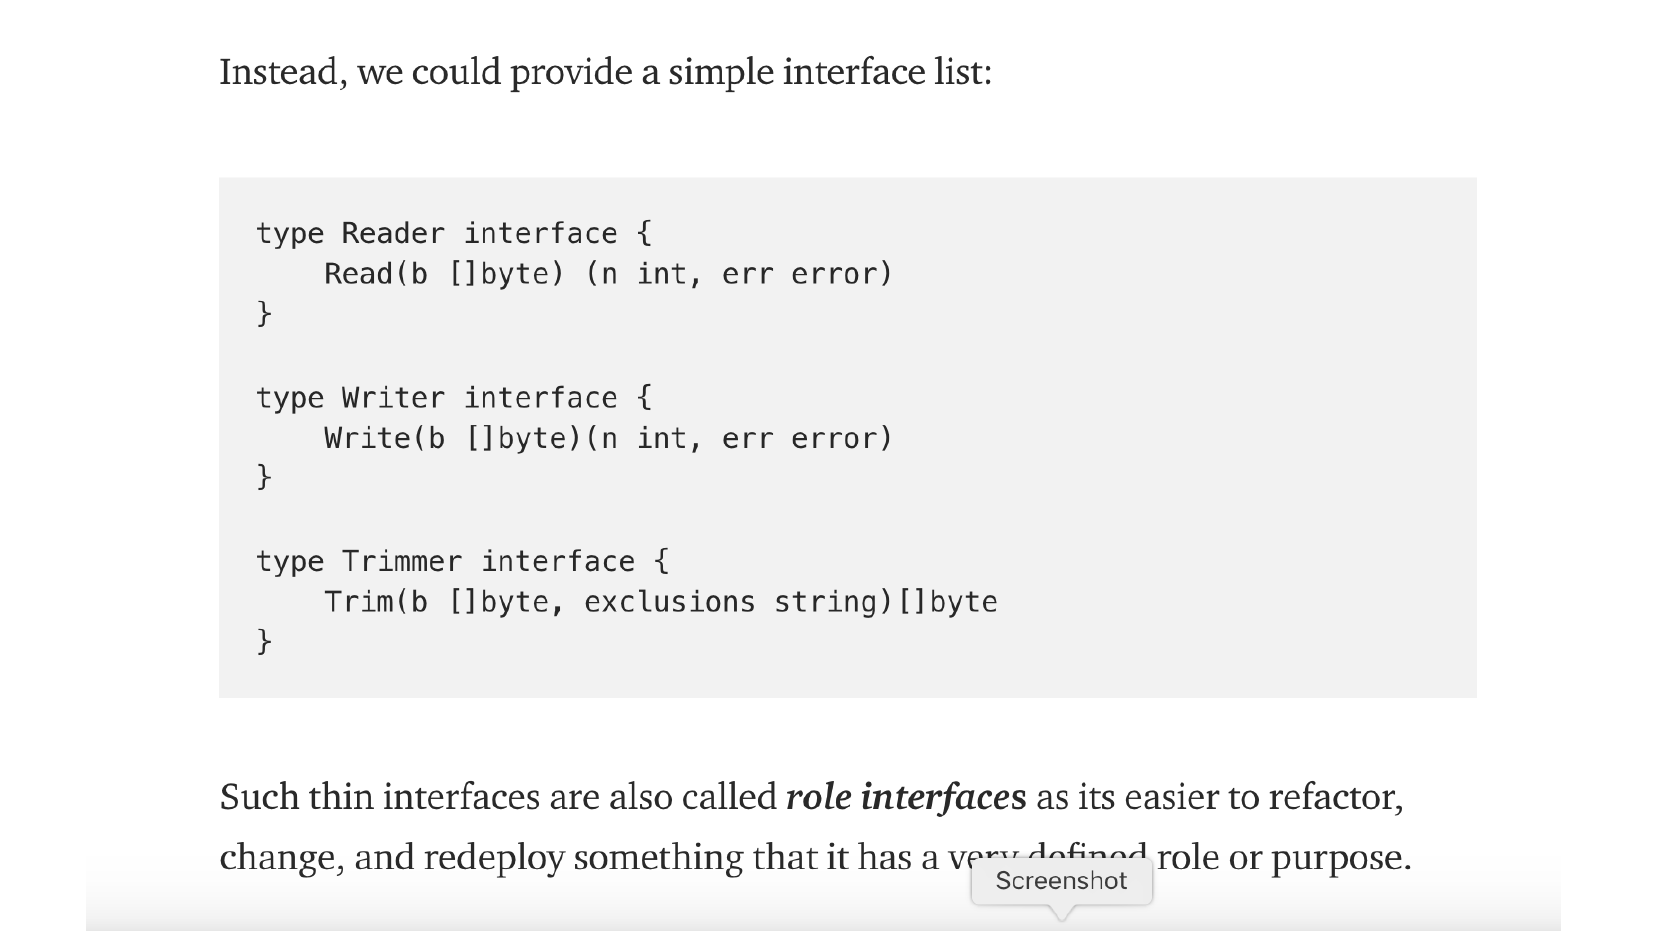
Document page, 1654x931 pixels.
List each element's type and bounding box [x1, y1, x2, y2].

picture [86, 0, 1561, 931]
